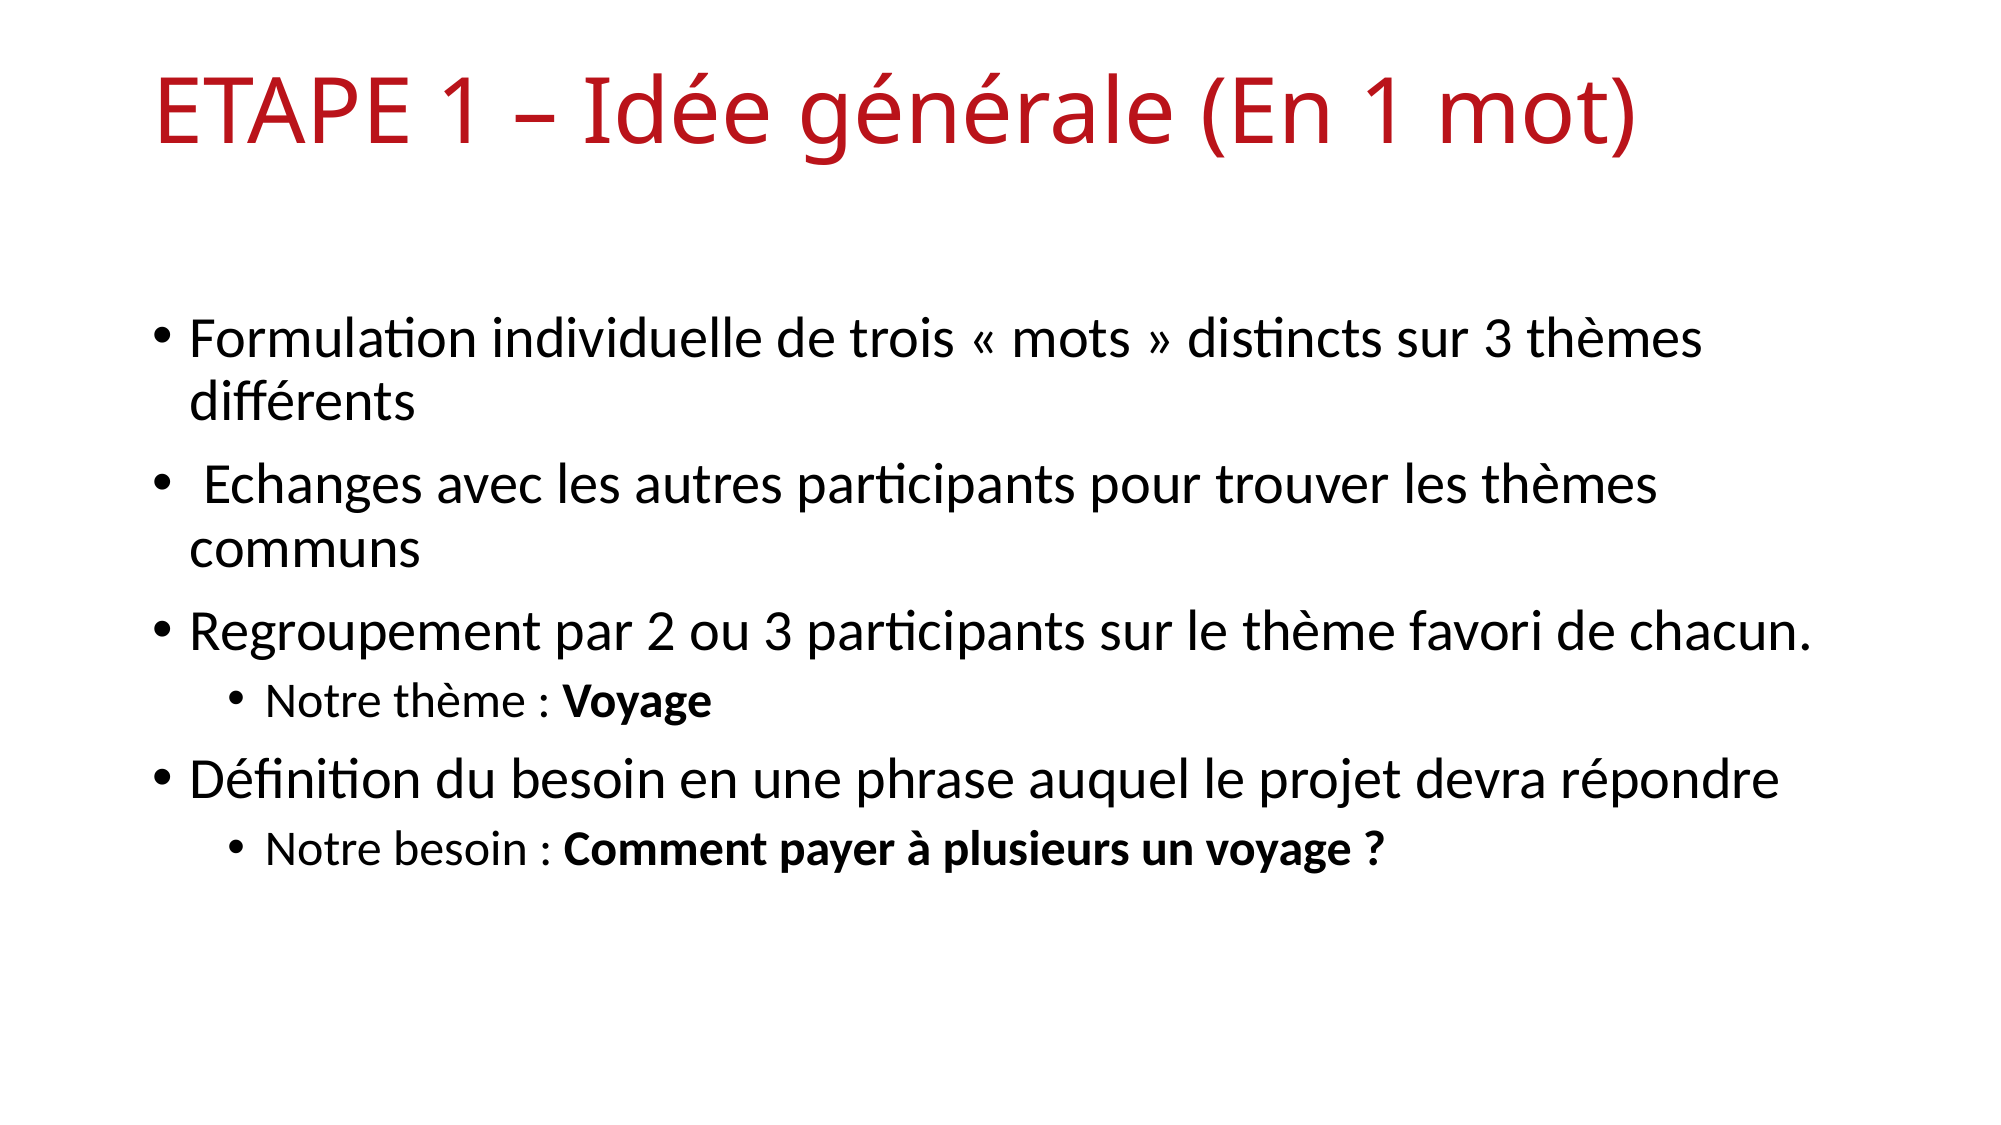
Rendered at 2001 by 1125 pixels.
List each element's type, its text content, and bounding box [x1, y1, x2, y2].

title ETAPE 1 – Idée générale (En 1 mot) [137, 59, 1863, 278]
list Formulation individuelle de trois « mots » distincts sur 3 thèmes différents Echanges avec les autres participants pour trouver les thèmes communs Regroupement par 2 ou 3 participants sur le thème favori de chacun. Notre thème : Voyage Définition du besoin en une phrase auquel le projet devra répondre Notre besoin : Comment payer à plusieurs un voyage ? [137, 299, 1863, 1014]
